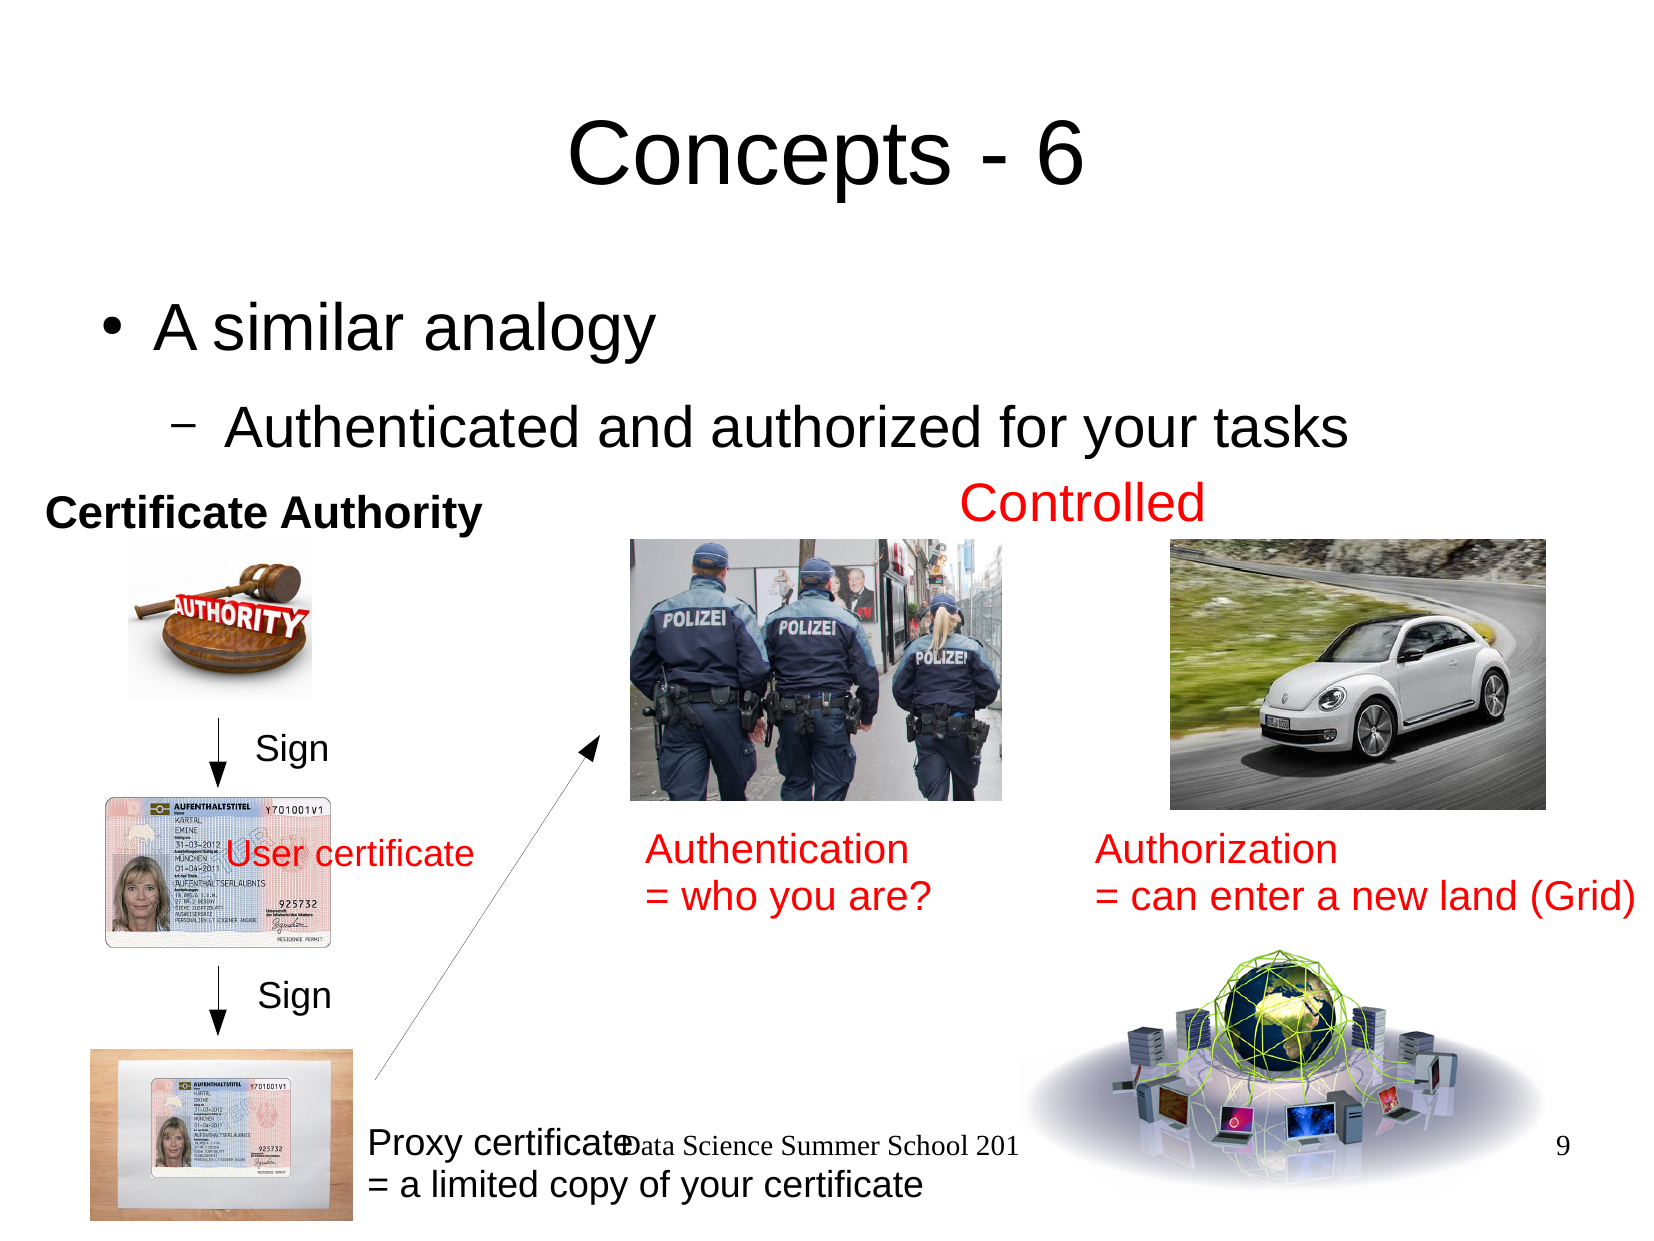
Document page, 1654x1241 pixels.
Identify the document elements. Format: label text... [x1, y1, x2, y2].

picture [128, 571, 312, 700]
text_box User certificate [210, 825, 541, 882]
picture [90, 1049, 353, 1221]
text_box Proxy certificate = a limited copy of your certificate [352, 1114, 976, 1214]
text_box Controlled [945, 464, 1245, 541]
text_box Authorization = can enter a new land (Grid) [1080, 818, 1654, 927]
list A similar analogy Authenticated and authorized for your tasks [82, 290, 1571, 1010]
text_box Sign [240, 720, 376, 796]
title Concepts - 6 [82, 49, 1571, 257]
text_box Sign [242, 967, 363, 1024]
text_box Authentication = who you are? [630, 818, 1006, 927]
picture [630, 539, 1002, 801]
picture [1020, 944, 1546, 1201]
text_box Certificate Authority [30, 480, 571, 571]
picture [105, 797, 331, 948]
picture [1170, 539, 1546, 811]
